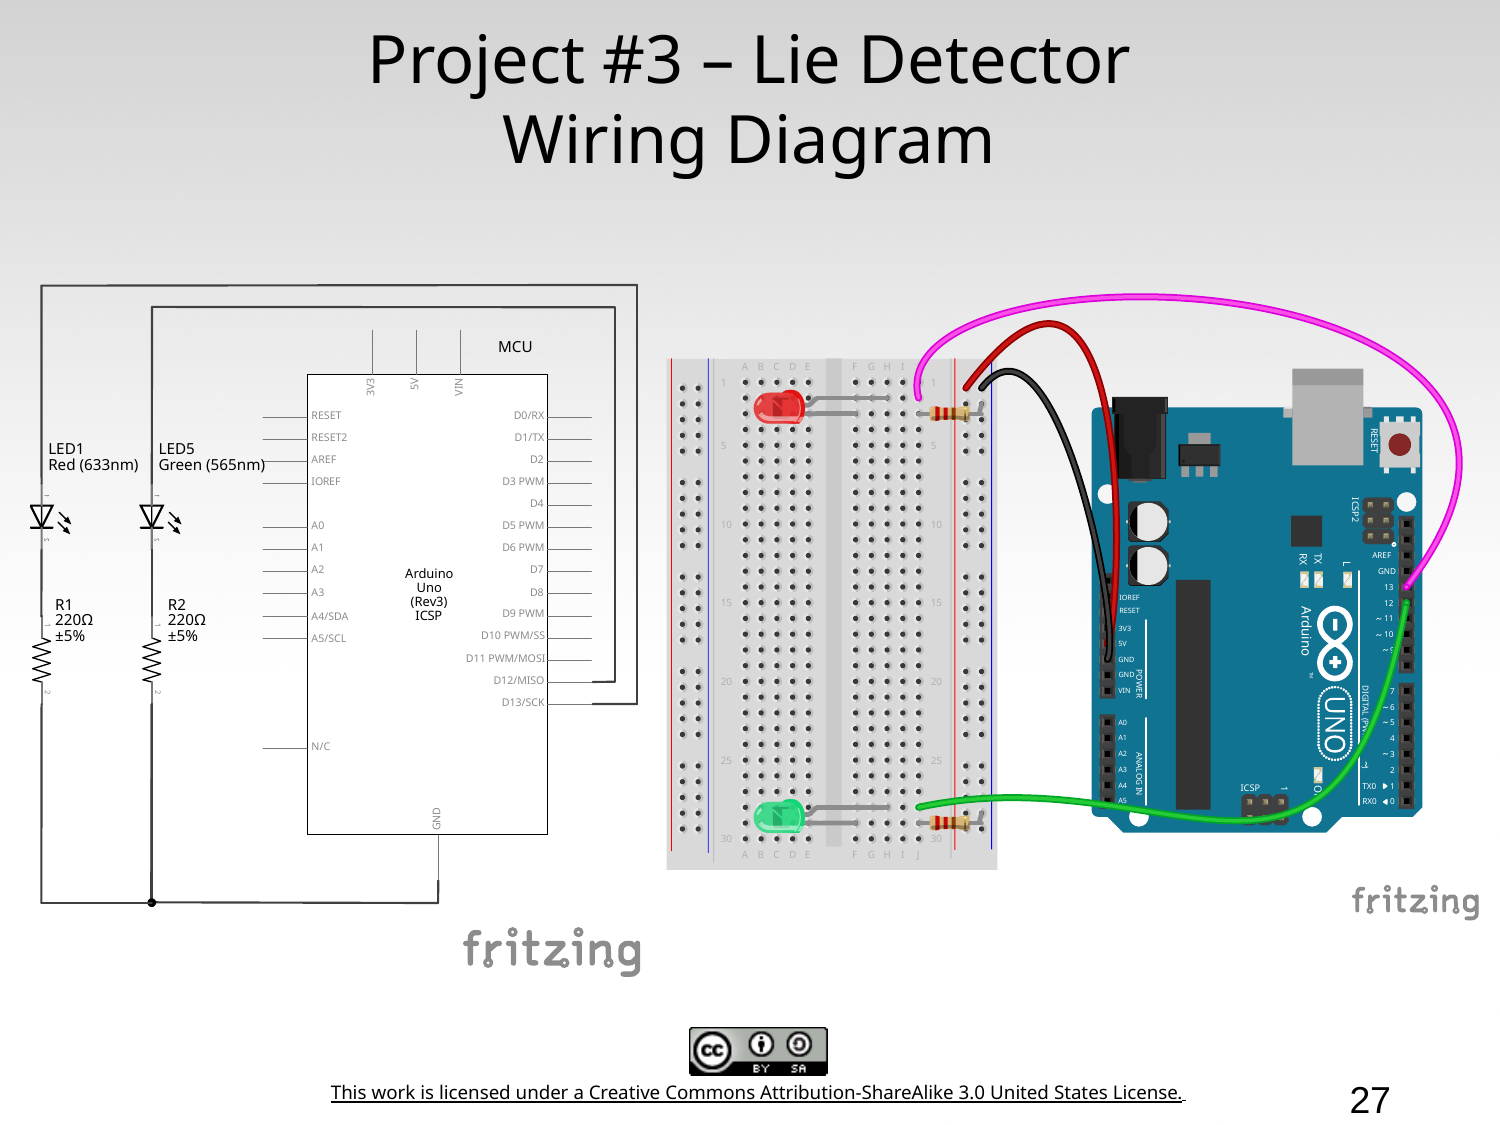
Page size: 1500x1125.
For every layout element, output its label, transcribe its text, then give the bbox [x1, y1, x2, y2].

title Project #3 – Lie Detector Wiring Diagram [112, 2, 1388, 191]
picture [0, 0, 1500, 1125]
